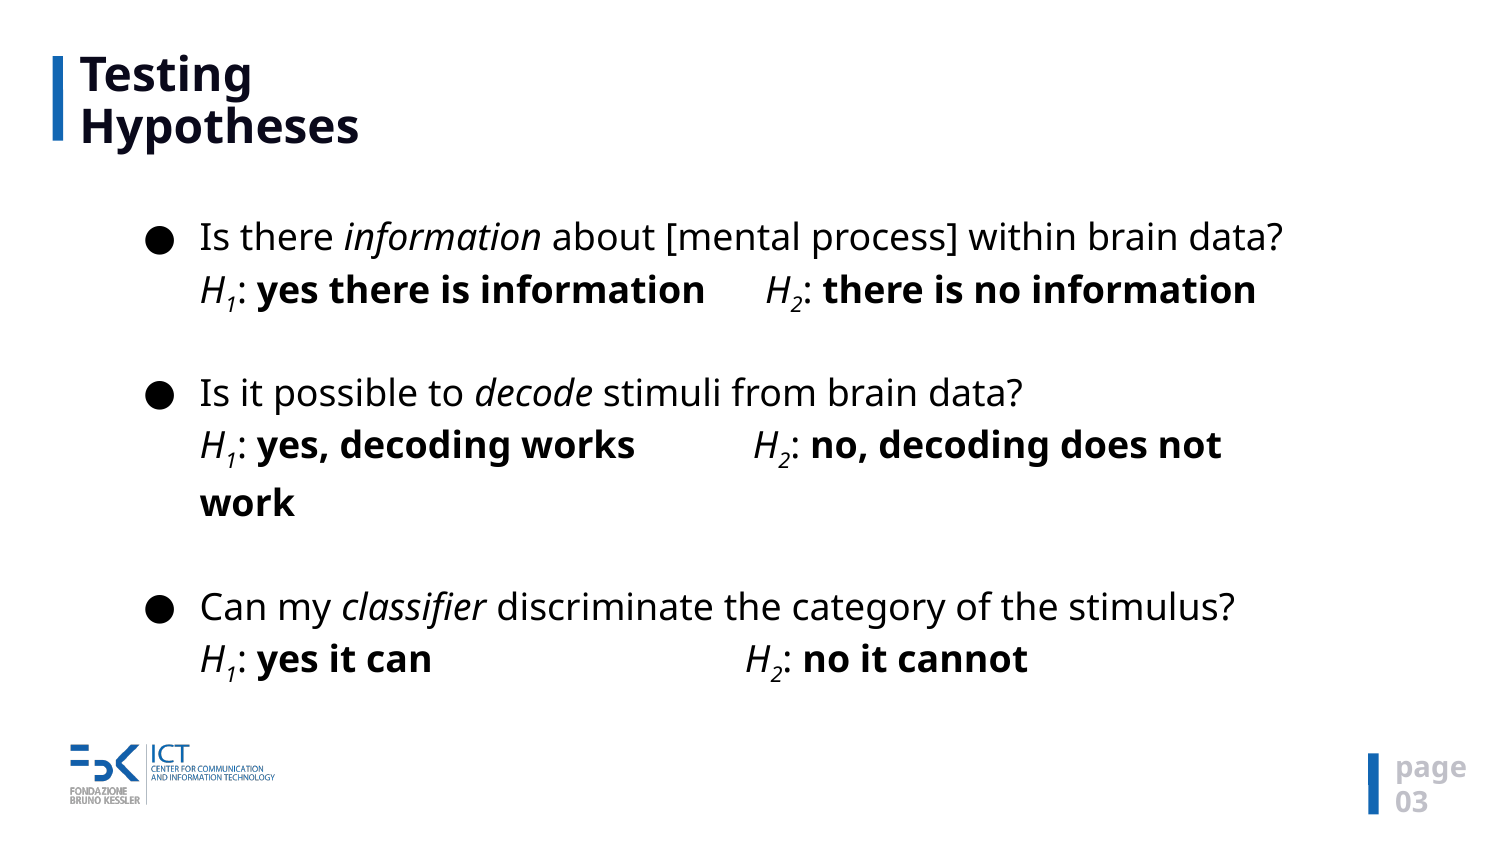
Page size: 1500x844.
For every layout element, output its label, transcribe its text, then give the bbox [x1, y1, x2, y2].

text_box Is there information about [mental process] within brain data? H1: yes there is information H2: there is no information Is it possible to decode stimuli from brain data? H1: yes, decoding works H2: no, decoding does not work Can my classifier discriminate the category of the stimulus? H1: yes it can H2: no it cannot [109, 191, 1318, 682]
picture [57, 728, 290, 815]
slide_number page 0<number> [1387, 744, 1500, 823]
title Testing Hypotheses [71, 46, 519, 157]
